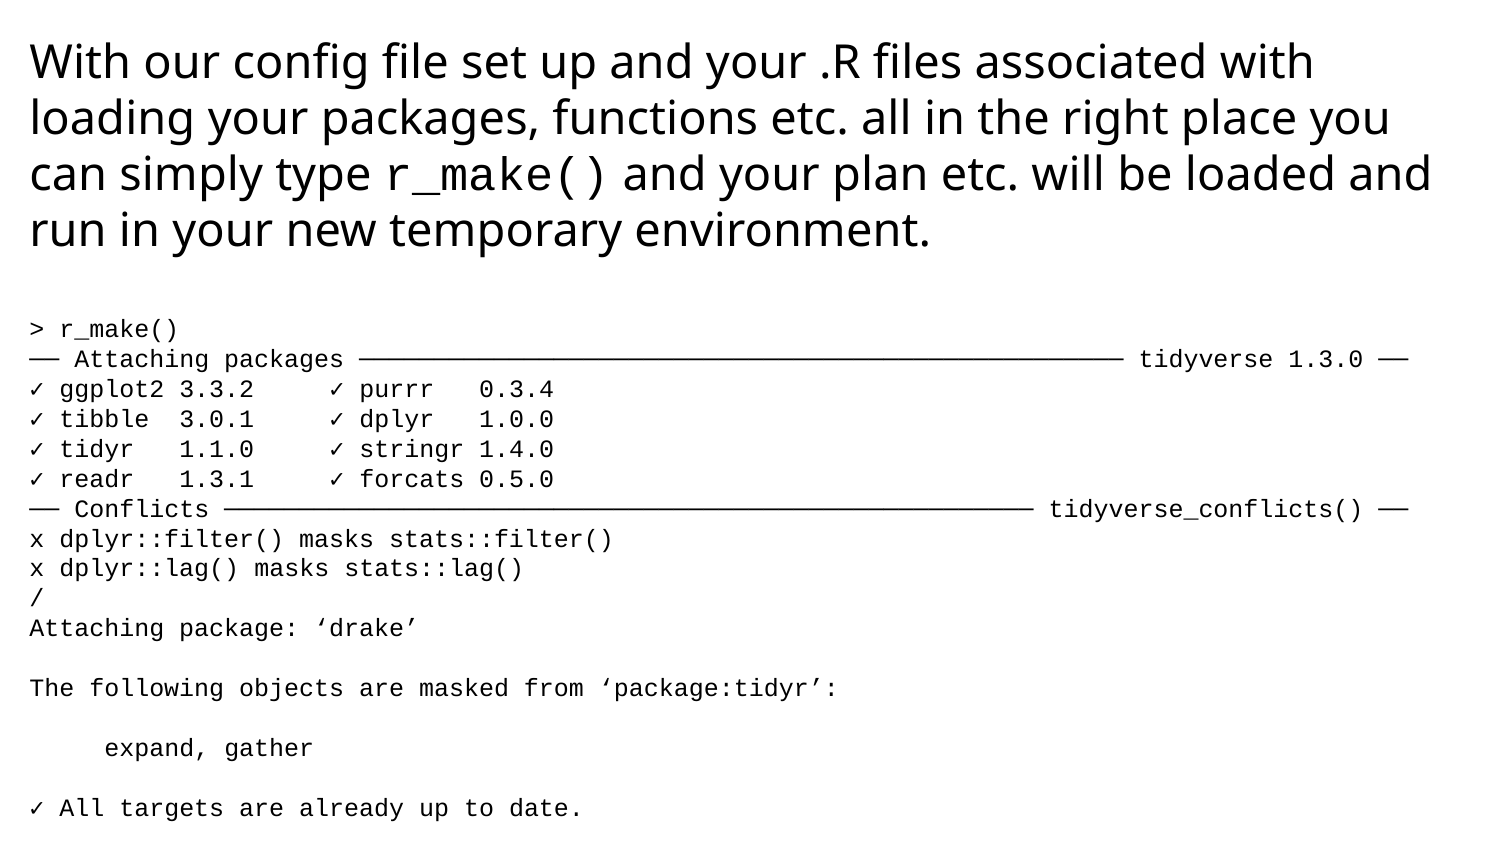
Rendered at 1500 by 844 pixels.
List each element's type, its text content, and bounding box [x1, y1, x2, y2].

text_box With our config file set up and your .R files associated with loading your packages, functions etc. all in the right place you can simply type r_make() and your plan etc. will be loaded and run in your new temporary environment. > r_make() ── Attaching packages ─────────────────────────────────────────────────── tidyverse 1.3.0 ── ✓ ggplot2 3.3.2 ✓ purrr 0.3.4 ✓ tibble 3.0.1 ✓ dplyr 1.0.0 ✓ tidyr 1.1.0 ✓ stringr 1.4.0 ✓ readr 1.3.1 ✓ forcats 0.5.0 ── Conflicts ────────────────────────────────────────────────────── tidyverse_conflicts() ── x dplyr::filter() masks stats::filter() x dplyr::lag() masks stats::lag() / Attaching package: ‘drake’ The following objects are masked from ‘package:tidyr’: expand, gather ✓ All targets are already up to date. [14, 16, 1484, 829]
